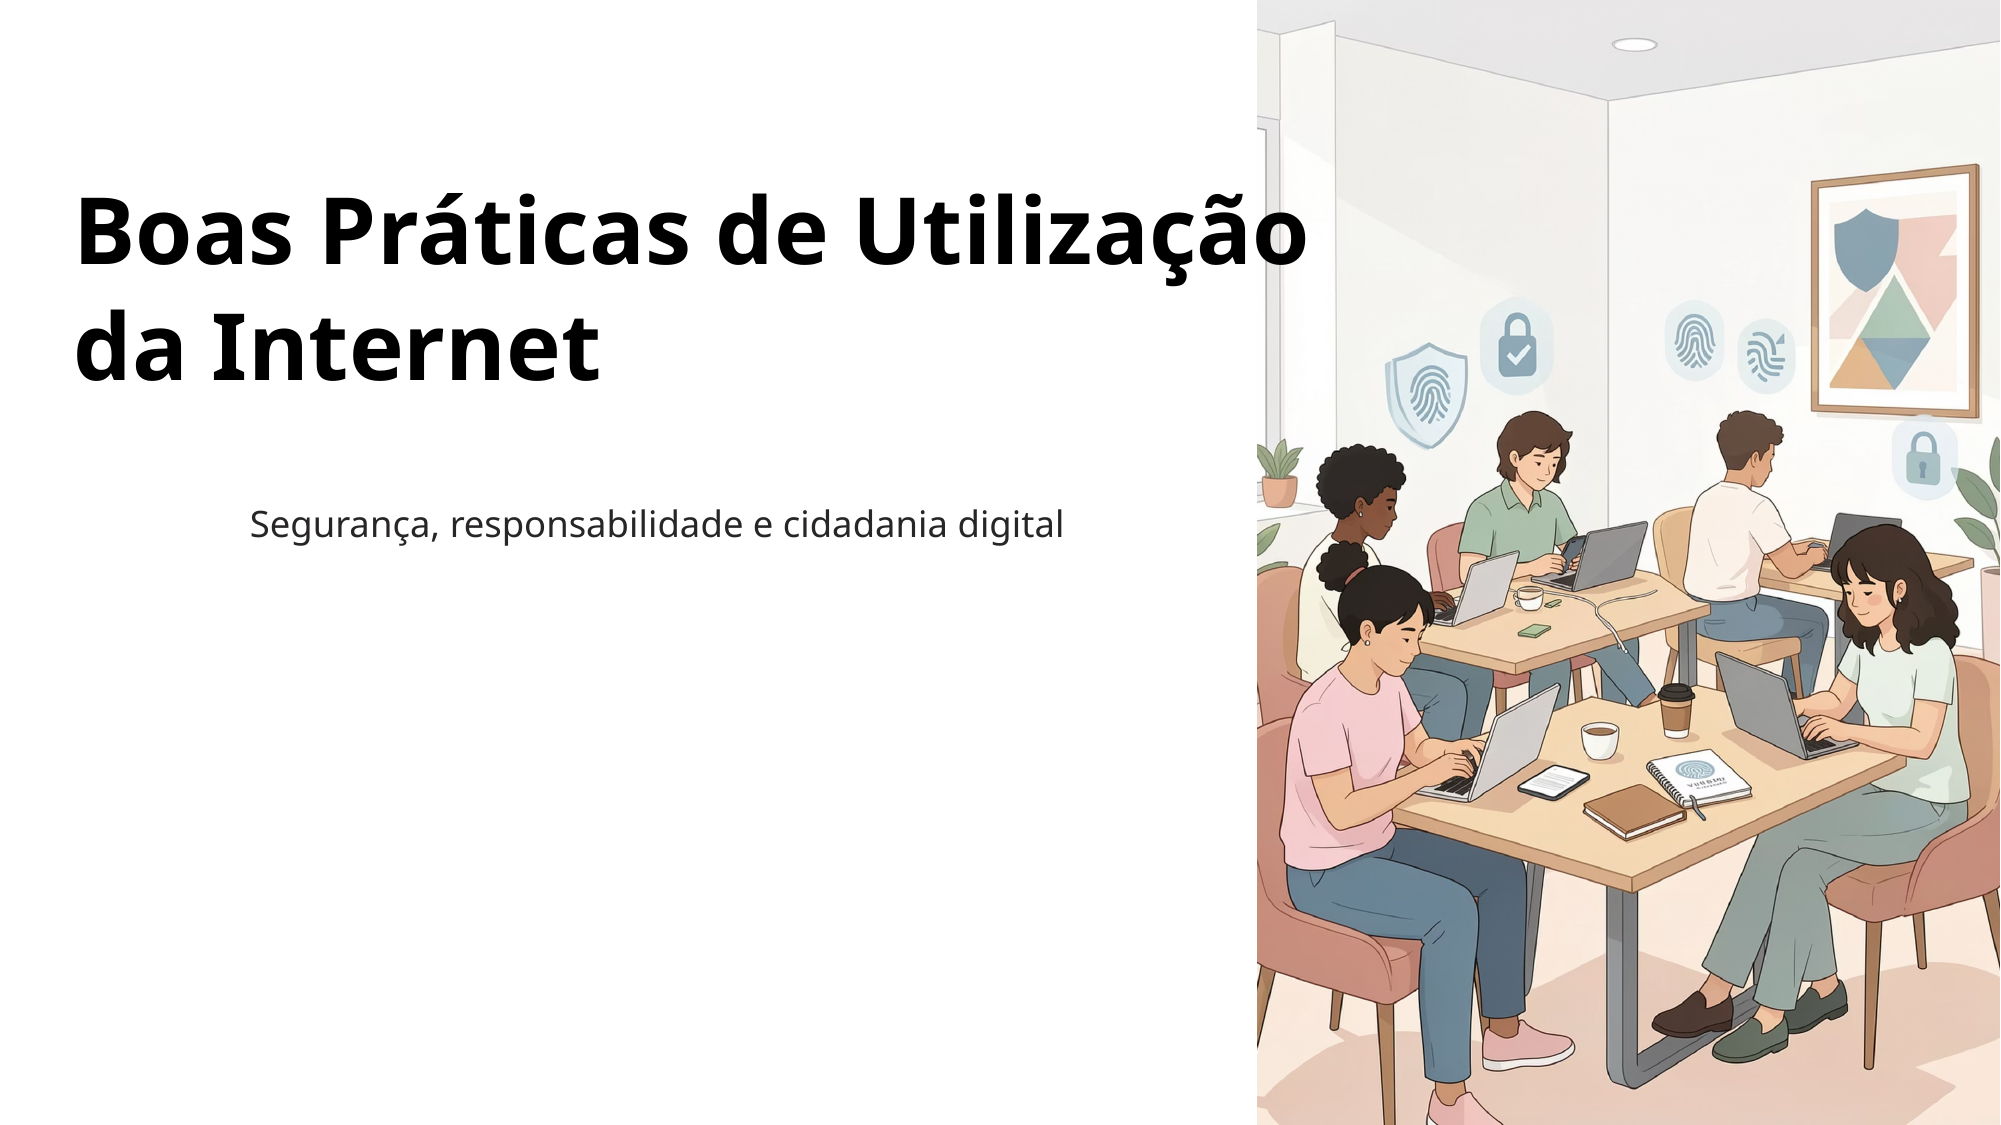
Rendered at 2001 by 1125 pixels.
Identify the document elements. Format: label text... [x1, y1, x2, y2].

text_box Segurança, responsabilidade e cidadania digital [250, 485, 1490, 545]
text_box Boas Práticas de Utilização da Internet [73, 167, 1313, 400]
picture [1257, 0, 2000, 1125]
